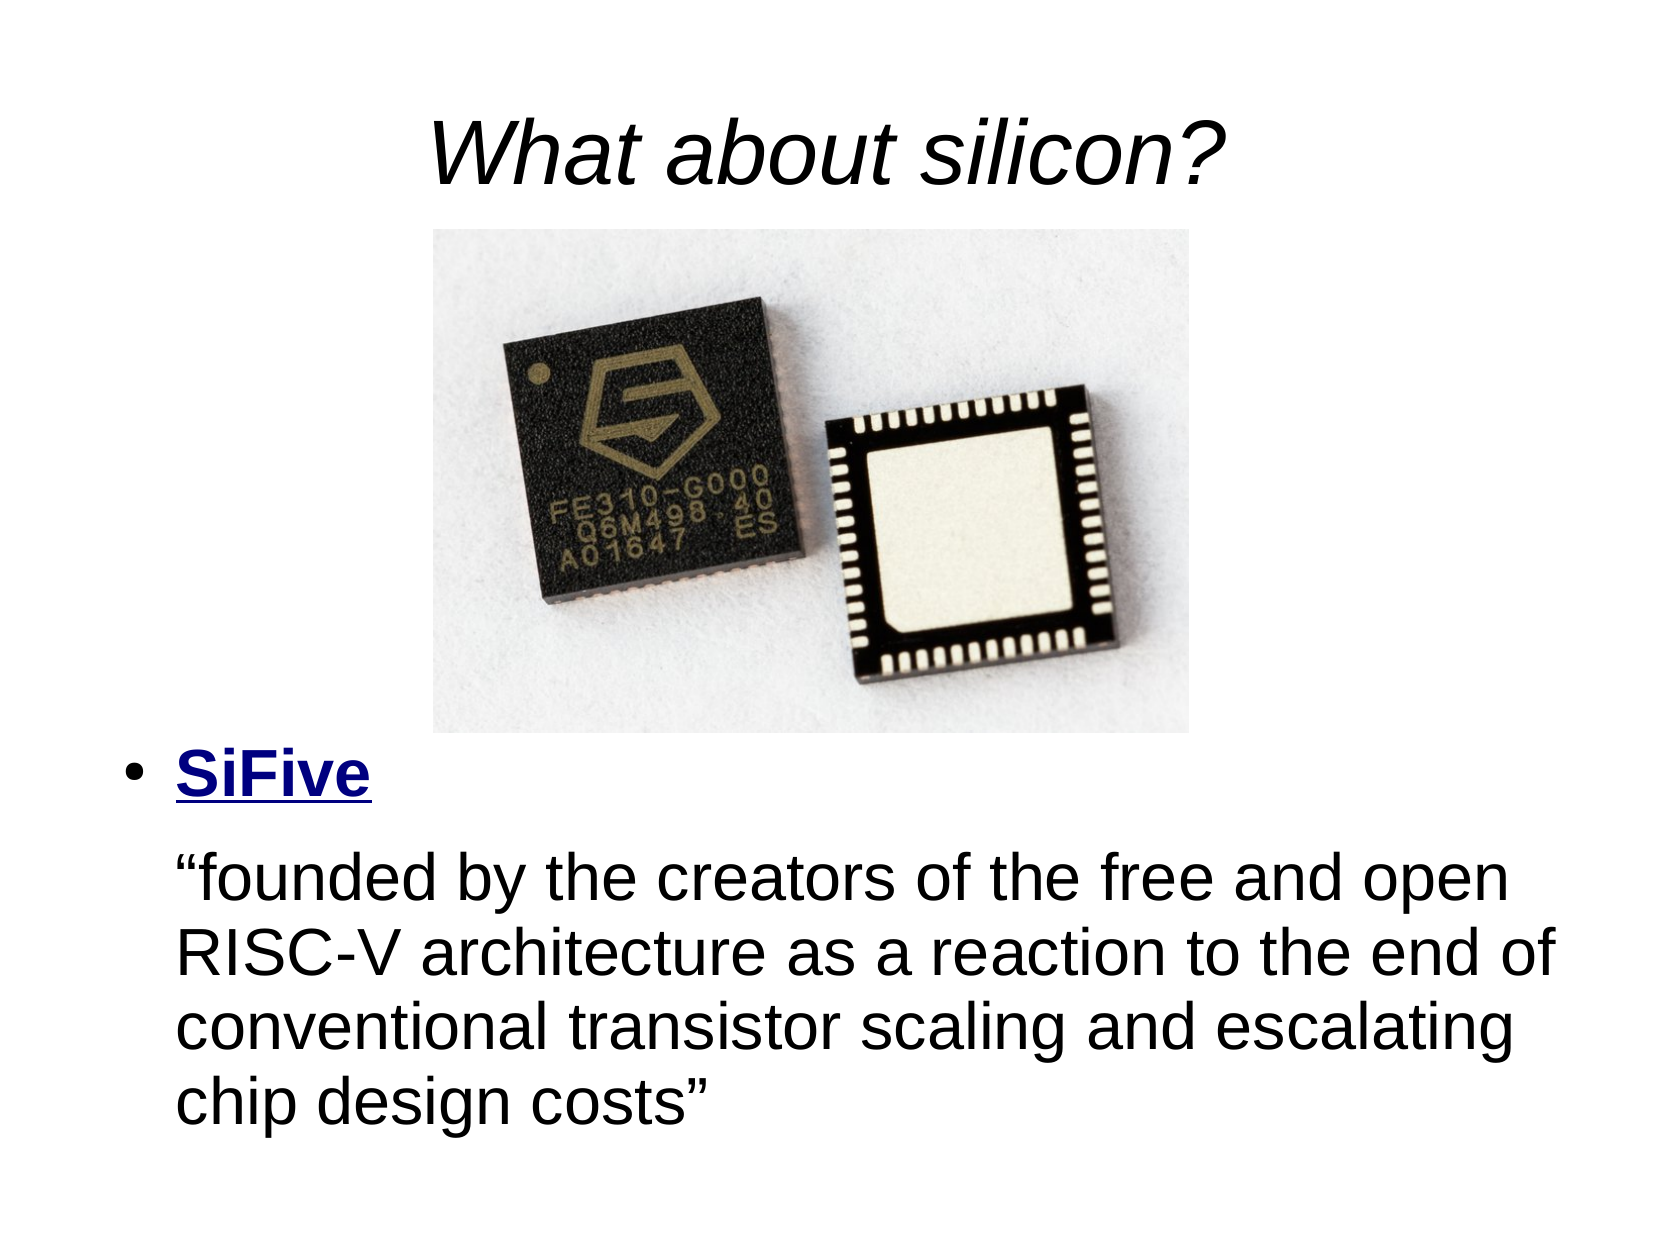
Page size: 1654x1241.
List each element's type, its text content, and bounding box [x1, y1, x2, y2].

picture [433, 229, 1189, 733]
list SiFive “founded by the creators of the free and open RISC-V architecture as a reaction to the end of conventional transistor scaling and escalating chip design costs” [102, 735, 1561, 1241]
title What about silicon? [82, 49, 1571, 257]
